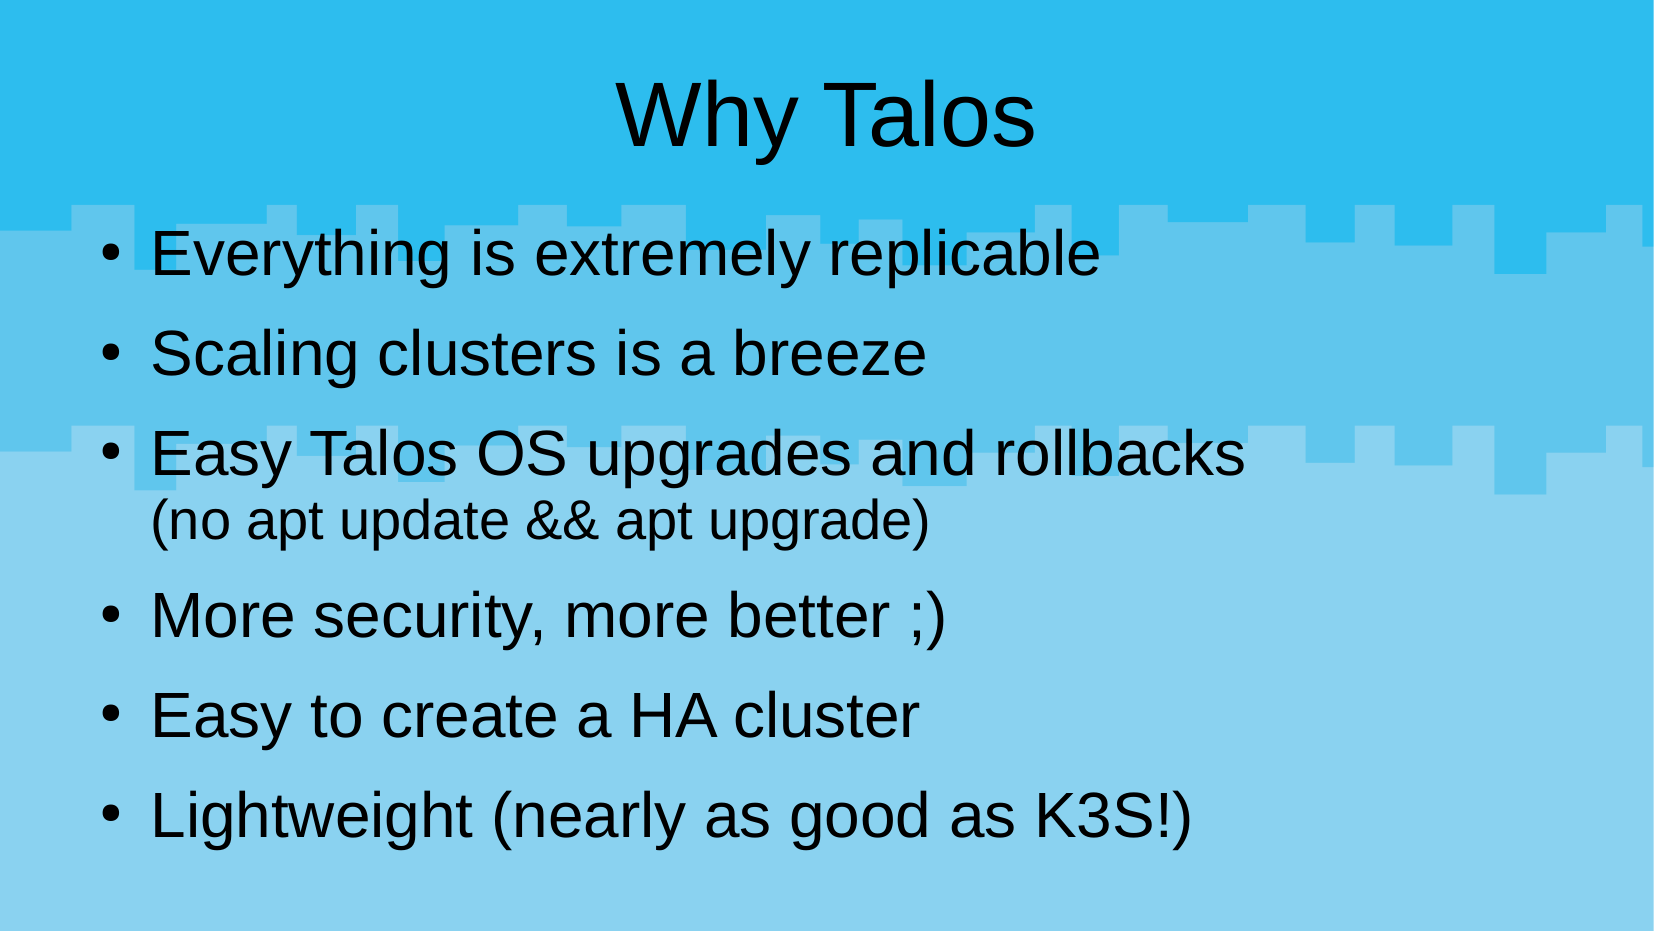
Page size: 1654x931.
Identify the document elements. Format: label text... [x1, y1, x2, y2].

title Why Talos [82, 37, 1571, 193]
picture [0, 0, 1654, 931]
list Everything is extremely replicable Scaling clusters is a breeze Easy Talos OS upgrades and rollbacks (no apt update && apt upgrade) More security, more better ;) Easy to create a HA cluster Lightweight (nearly as good as K3S!) [82, 217, 1571, 857]
